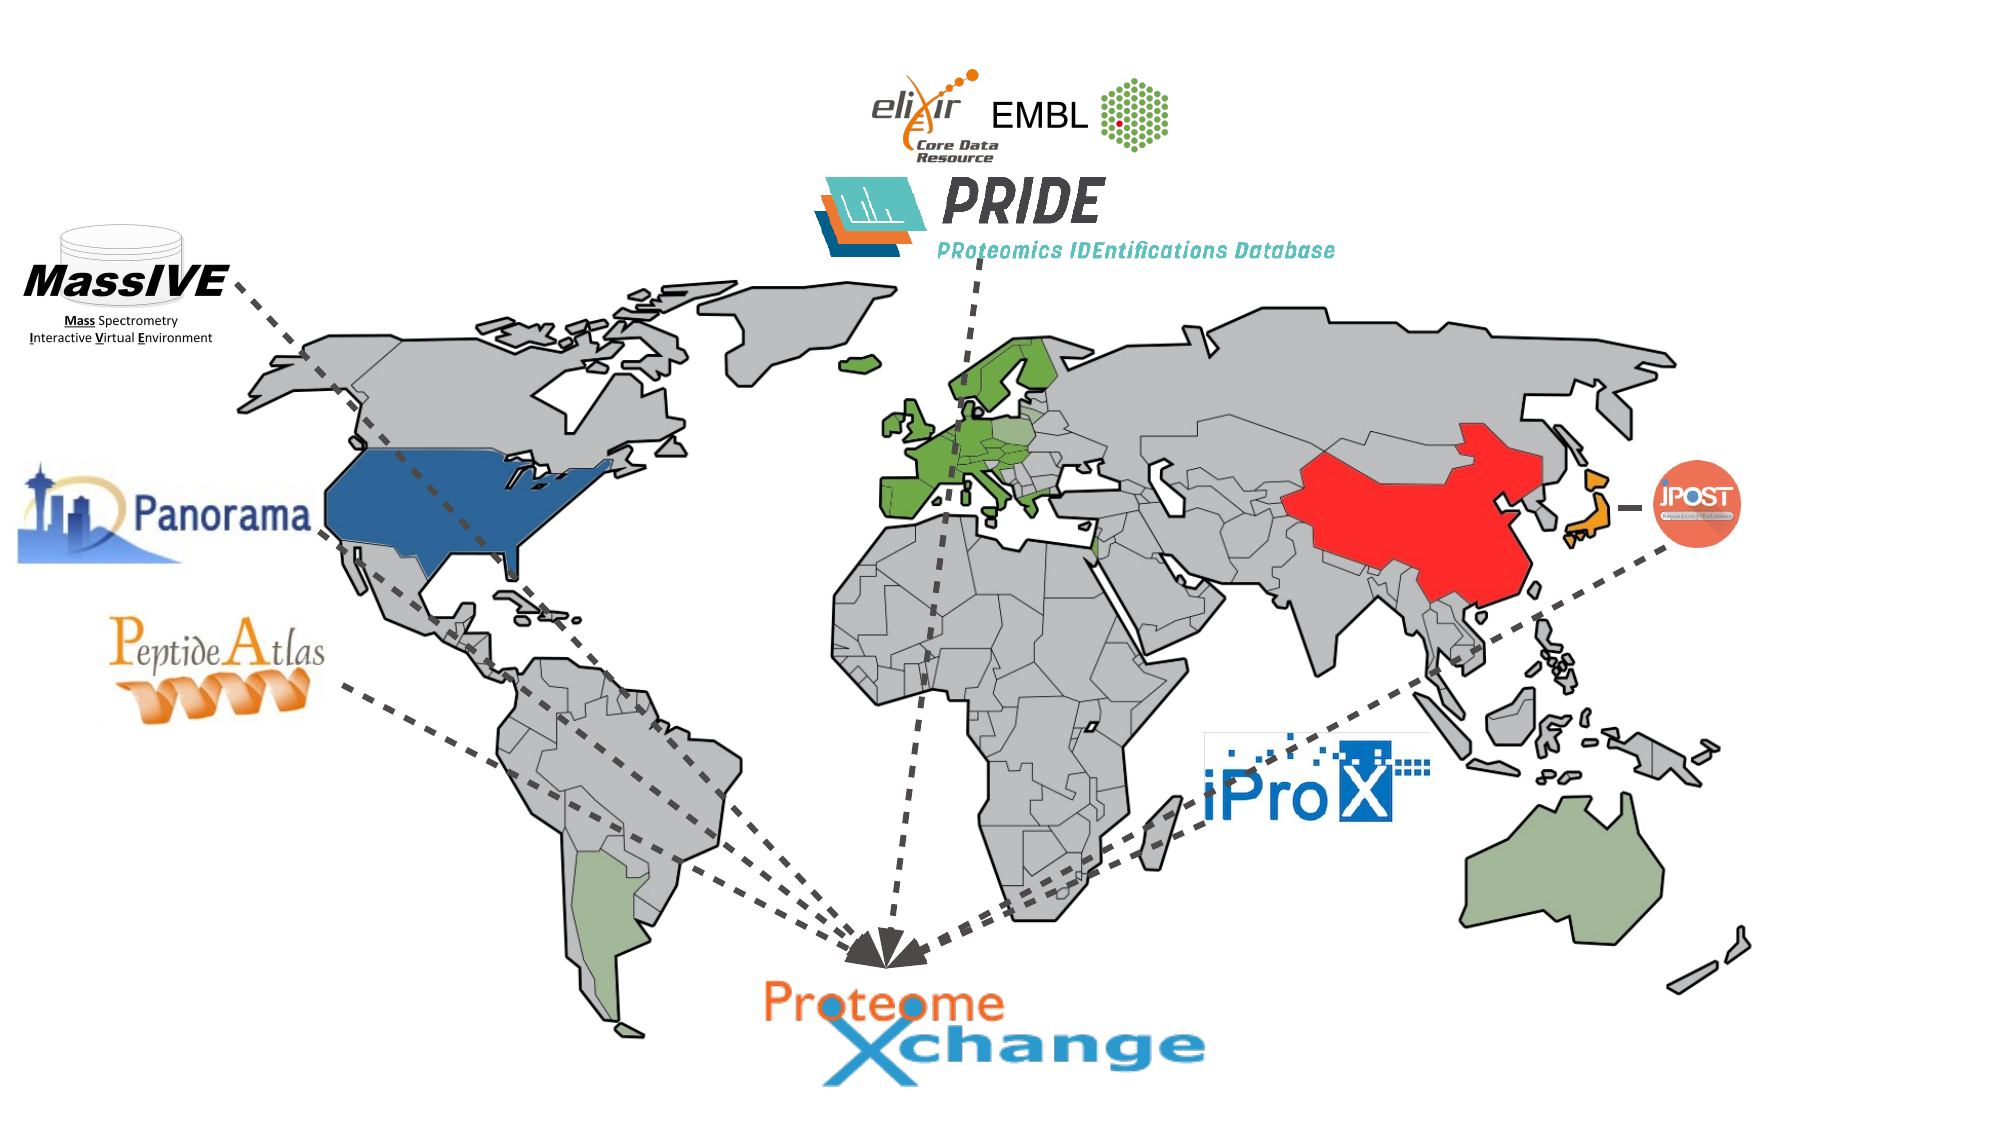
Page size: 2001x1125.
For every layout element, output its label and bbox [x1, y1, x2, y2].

picture [4, 177, 1772, 1100]
picture [866, 64, 1170, 166]
